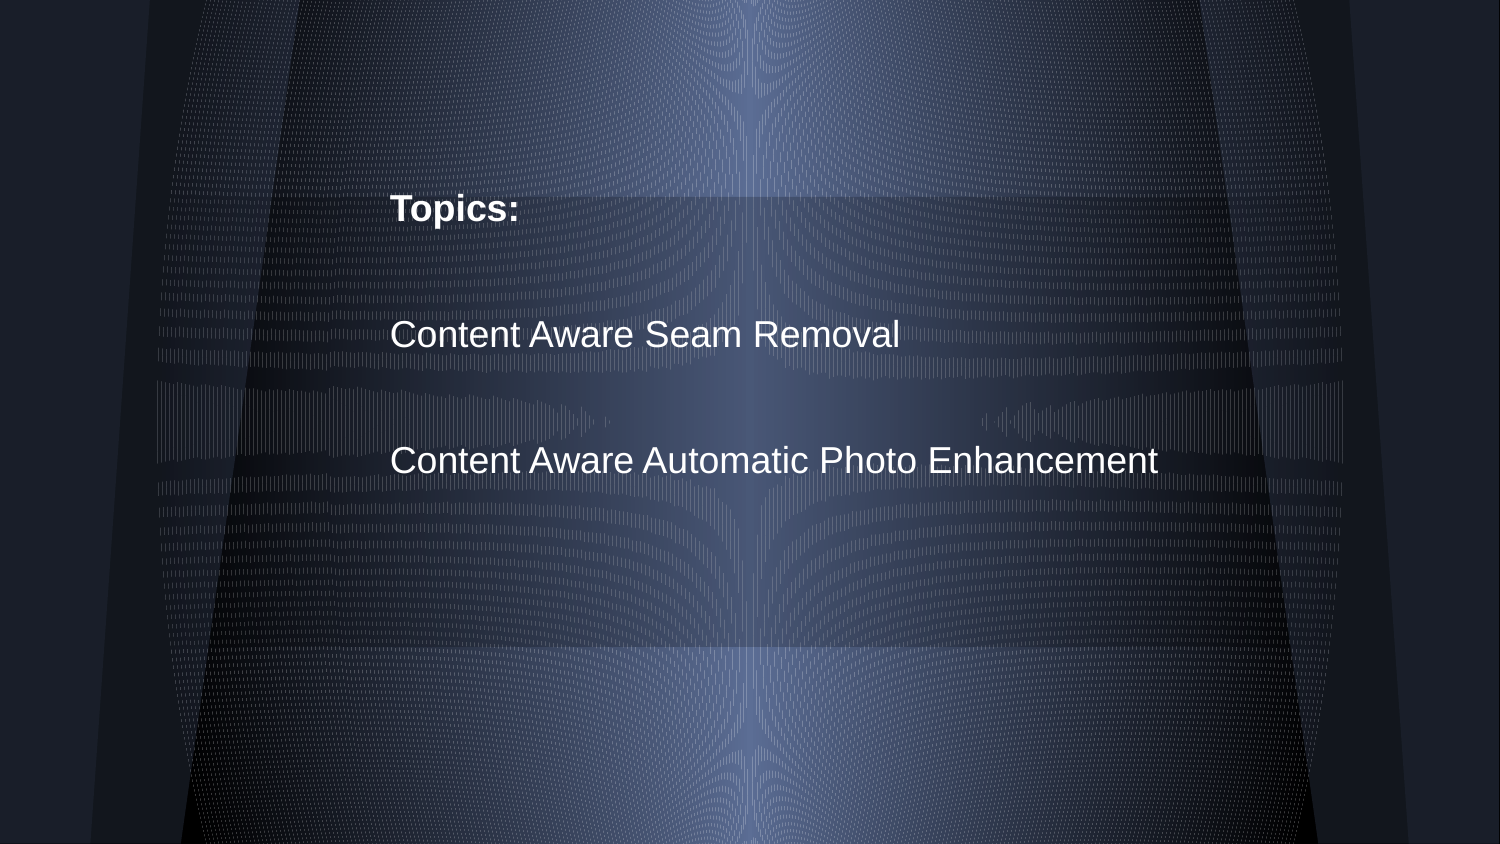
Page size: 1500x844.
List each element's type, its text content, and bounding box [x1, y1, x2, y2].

text_box Topics: Content Aware Seam Removal Content Aware Automatic Photo Enhancement [375, 180, 1184, 489]
